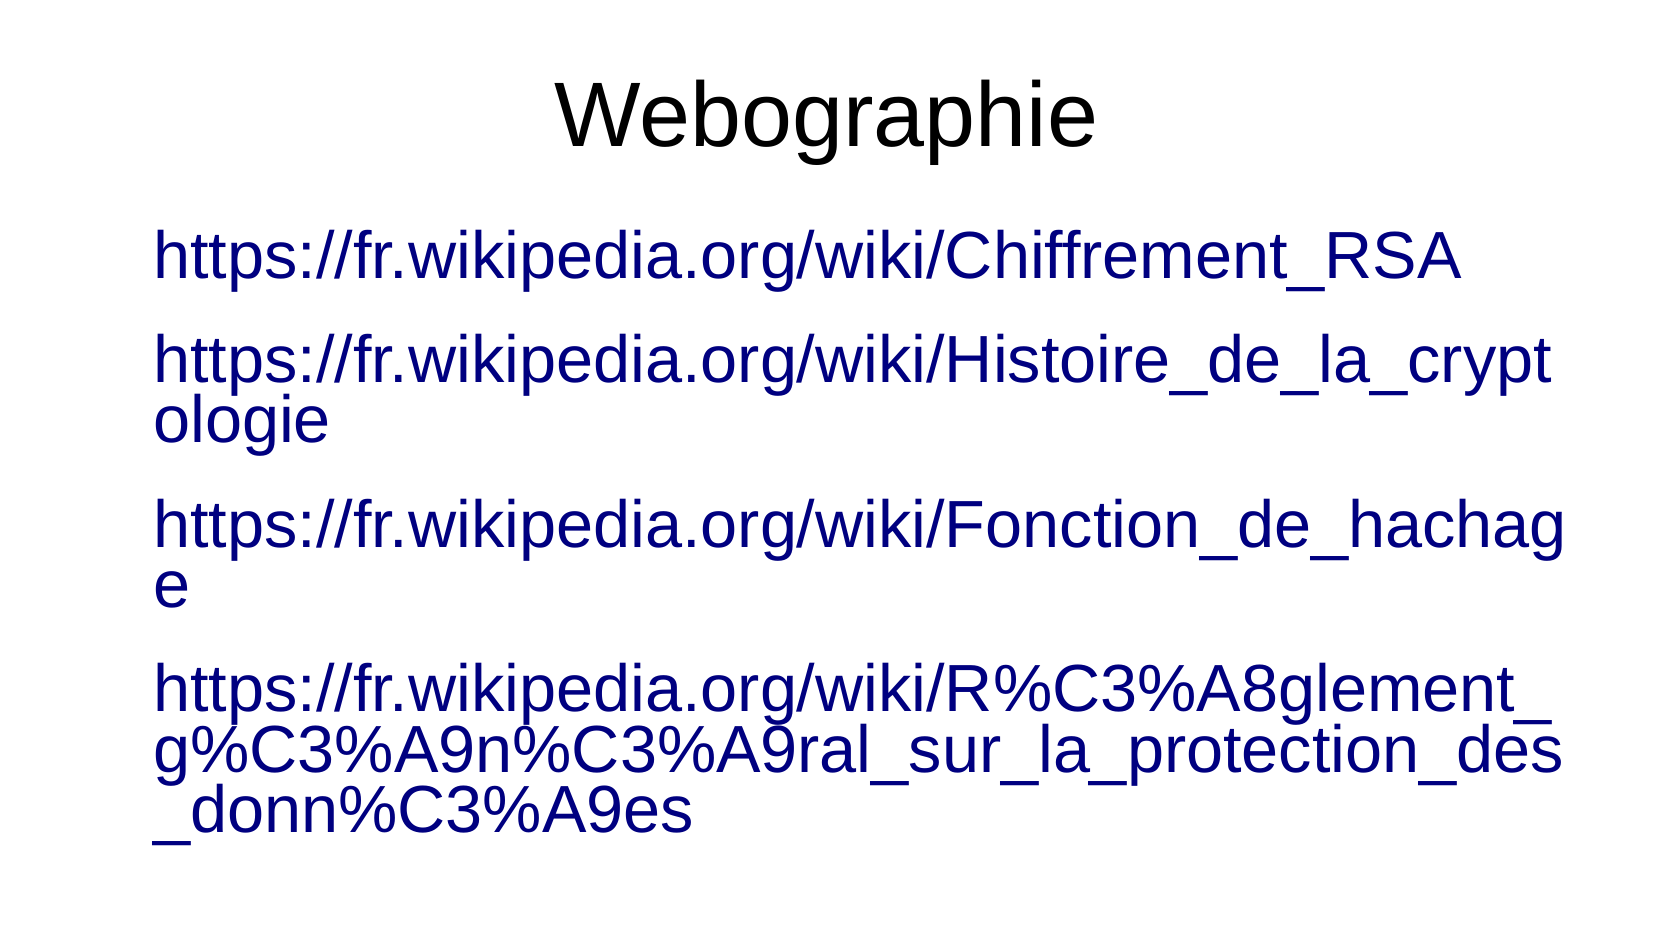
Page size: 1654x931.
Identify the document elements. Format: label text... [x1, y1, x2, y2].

title Webographie [82, 37, 1571, 193]
list https://fr.wikipedia.org/wiki/Chiffrement_RSA https://fr.wikipedia.org/wiki/Histoire_de_la_cryptologie https://fr.wikipedia.org/wiki/Fonction_de_hachage https://fr.wikipedia.org/wiki/R%C3%A8glement_g%C3%A9n%C3%A9ral_sur_la_protection_des_donn%C3%A9es [82, 217, 1571, 758]
